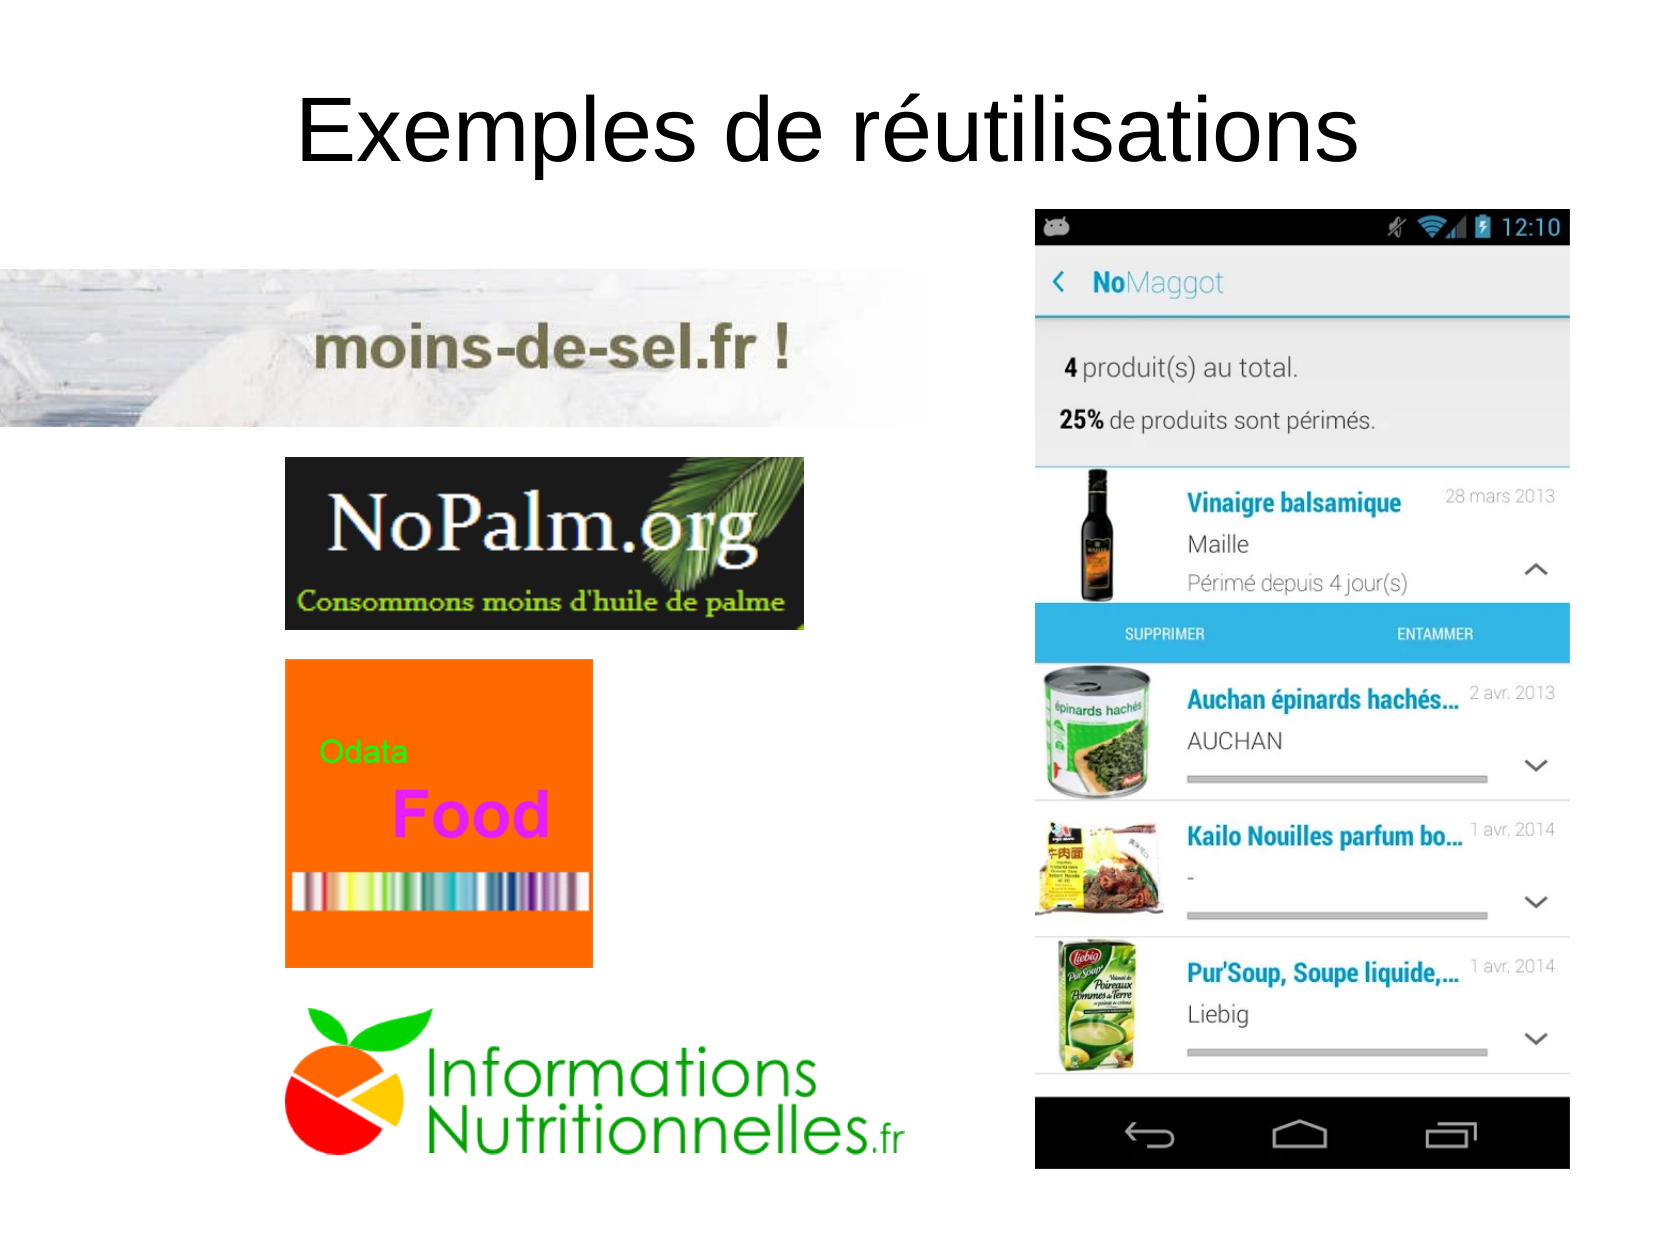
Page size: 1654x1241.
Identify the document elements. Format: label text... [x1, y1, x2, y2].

picture [0, 269, 931, 427]
picture [285, 659, 593, 968]
picture [285, 457, 804, 631]
title Exemples de réutilisations [82, 49, 1576, 211]
picture [285, 1008, 905, 1156]
picture [1035, 211, 1571, 1170]
